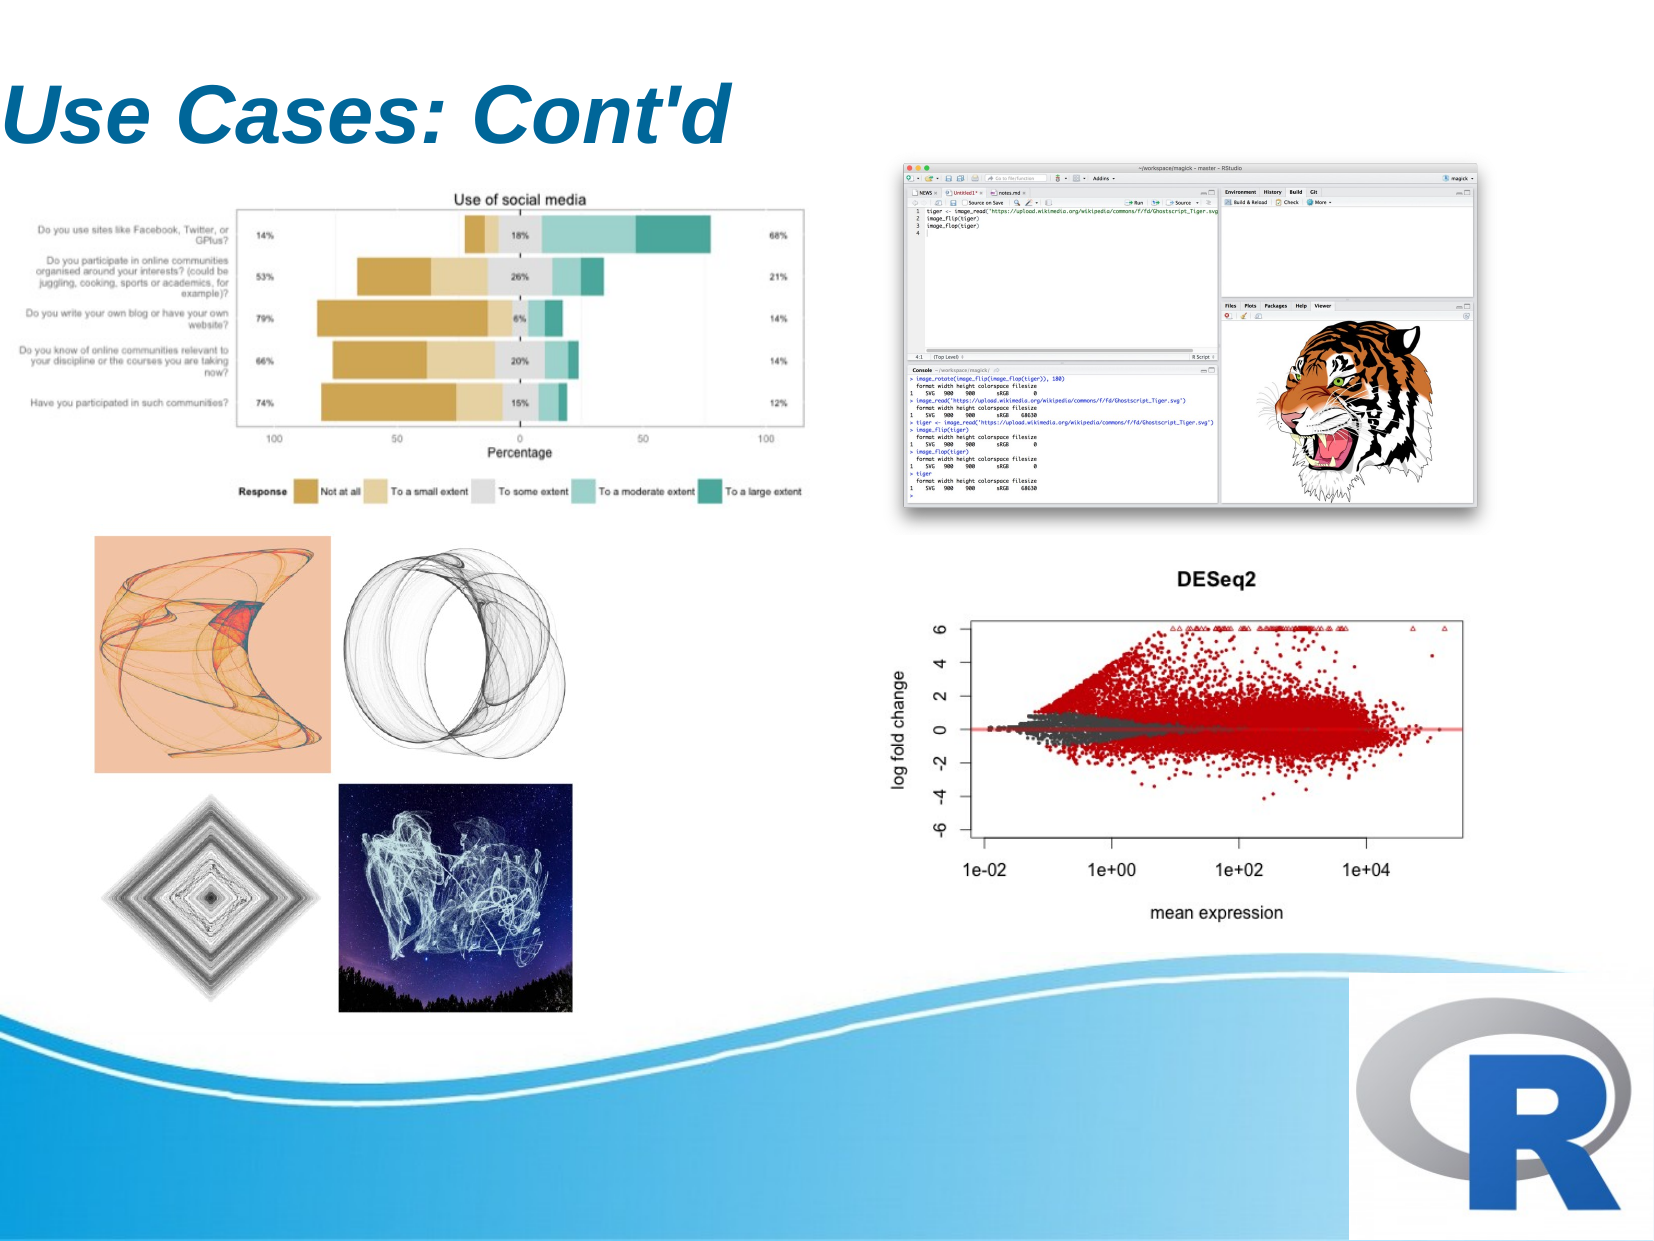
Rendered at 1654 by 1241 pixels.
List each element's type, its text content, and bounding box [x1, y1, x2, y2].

title Use Cases: Cont'd [0, 0, 1591, 234]
picture [0, 524, 1654, 1241]
picture [10, 188, 811, 511]
picture [879, 149, 1507, 946]
